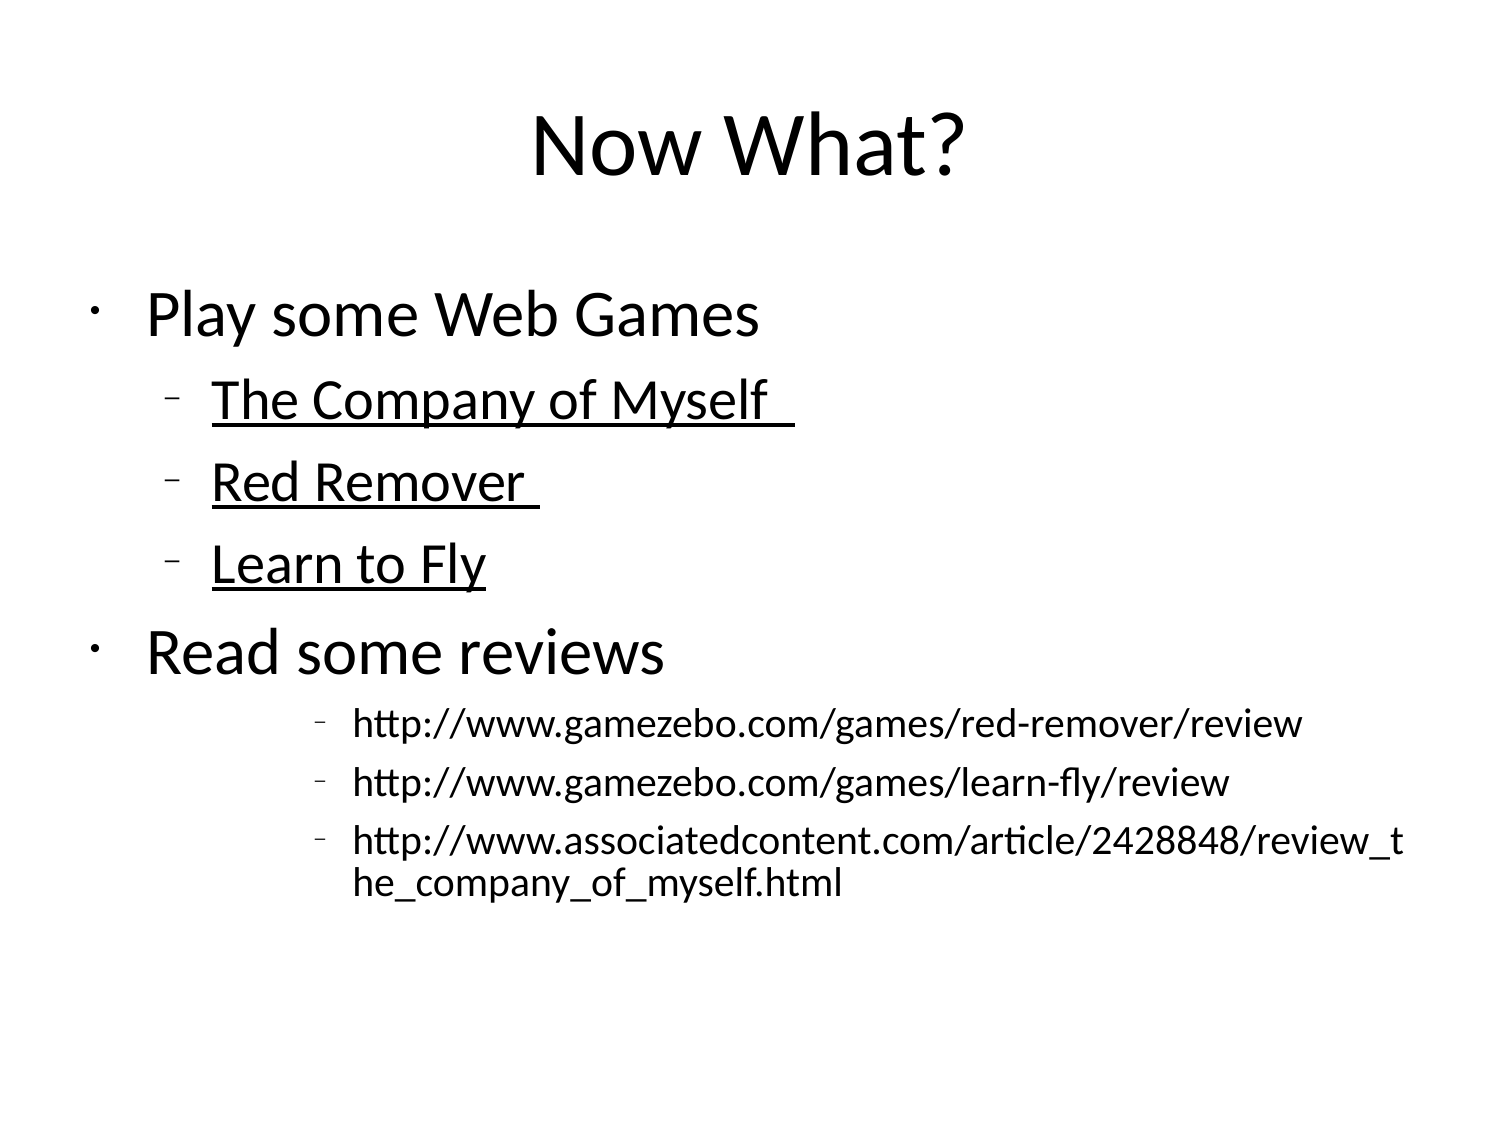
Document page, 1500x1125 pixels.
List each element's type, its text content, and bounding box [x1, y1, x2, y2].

title Now What? [75, 45, 1425, 233]
list Play some Web Games The Company of Myself Red Remover Learn to Fly Read some reviews http://www.gamezebo.com/games/red-remover/review http://www.gamezebo.com/games/learn-fly/review http://www.associatedcontent.com/article/2428848/review_the_company_of_myself.html [75, 262, 1425, 1005]
